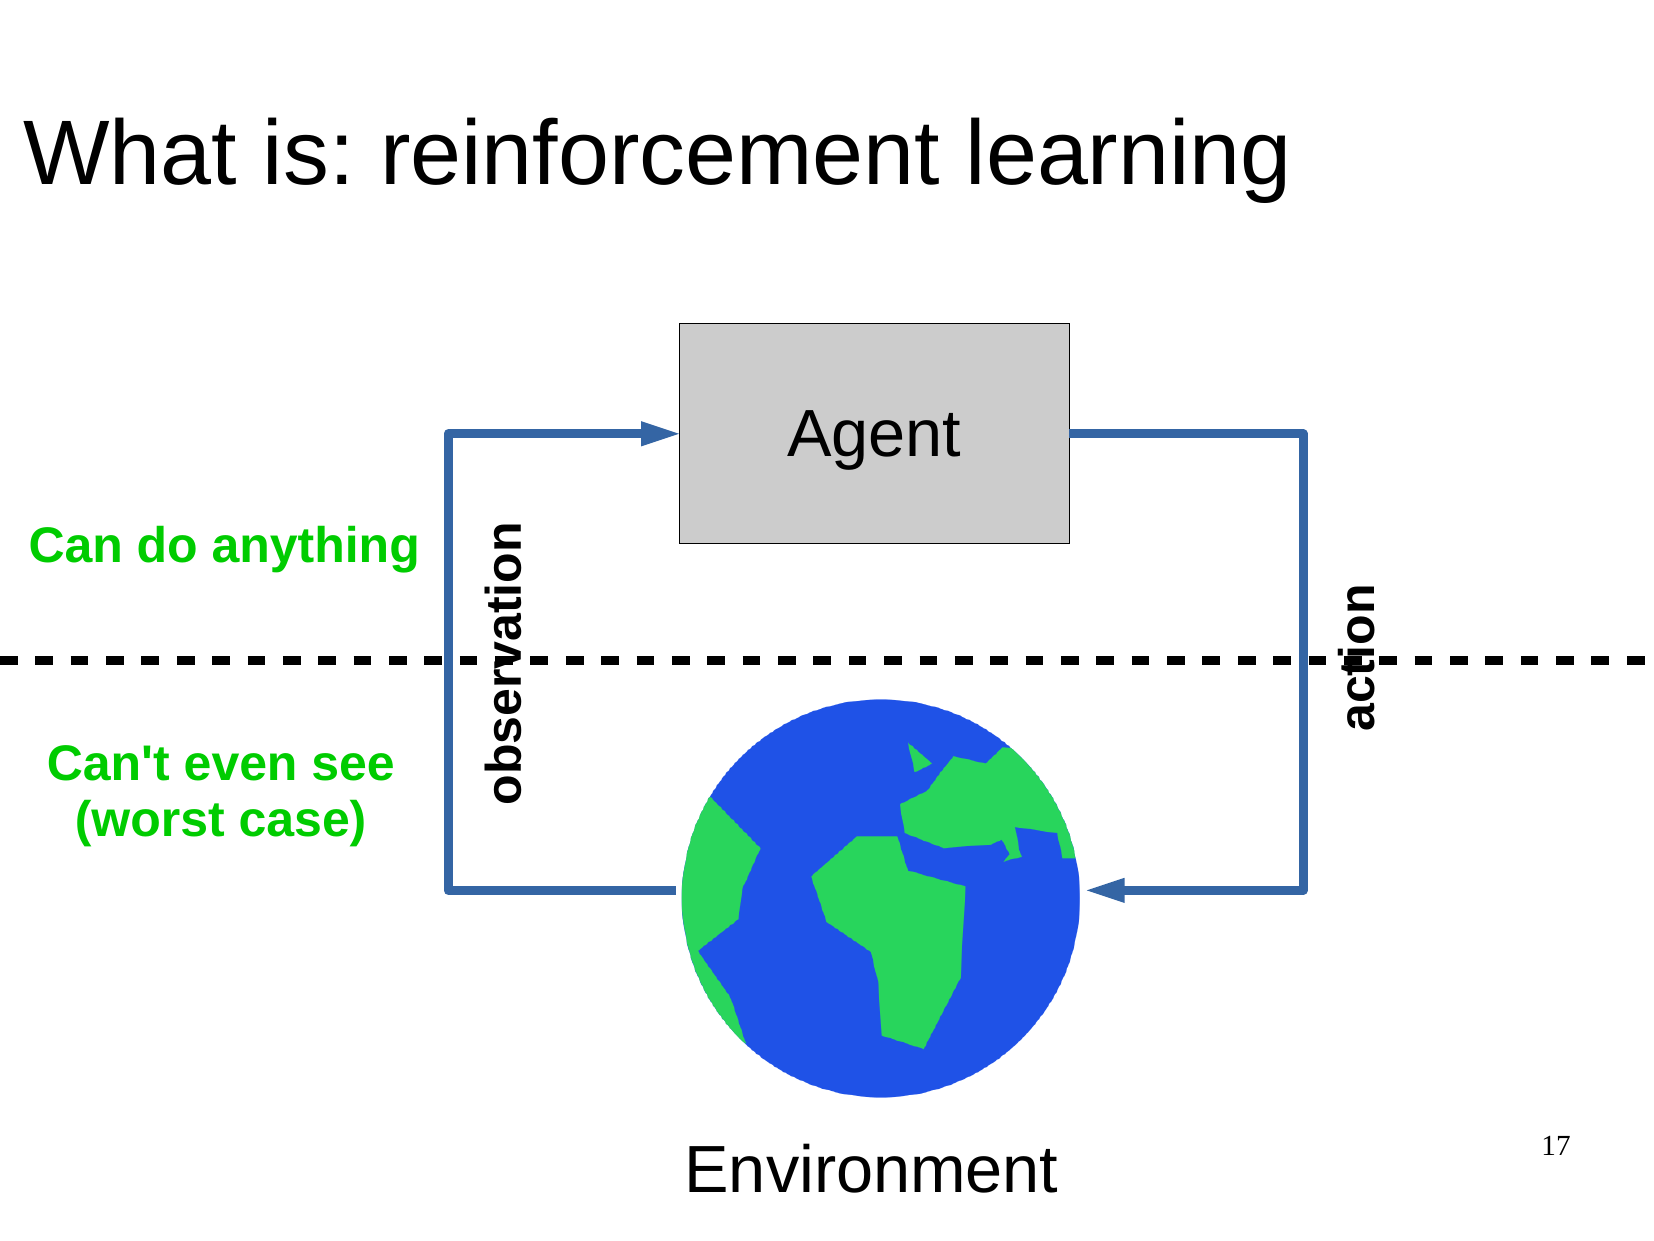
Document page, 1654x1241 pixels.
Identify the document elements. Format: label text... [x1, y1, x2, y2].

text_box Can do anything [13, 509, 636, 581]
text_box observation [468, 581, 540, 821]
text_box Can't even see (worst case) [0, 728, 522, 856]
text_box action [1321, 569, 1393, 747]
text_box Agent [679, 323, 1070, 544]
picture [555, 654, 1206, 1142]
title What is: reinforcement learning [23, 49, 1512, 257]
text_box Environment [600, 1124, 1143, 1214]
